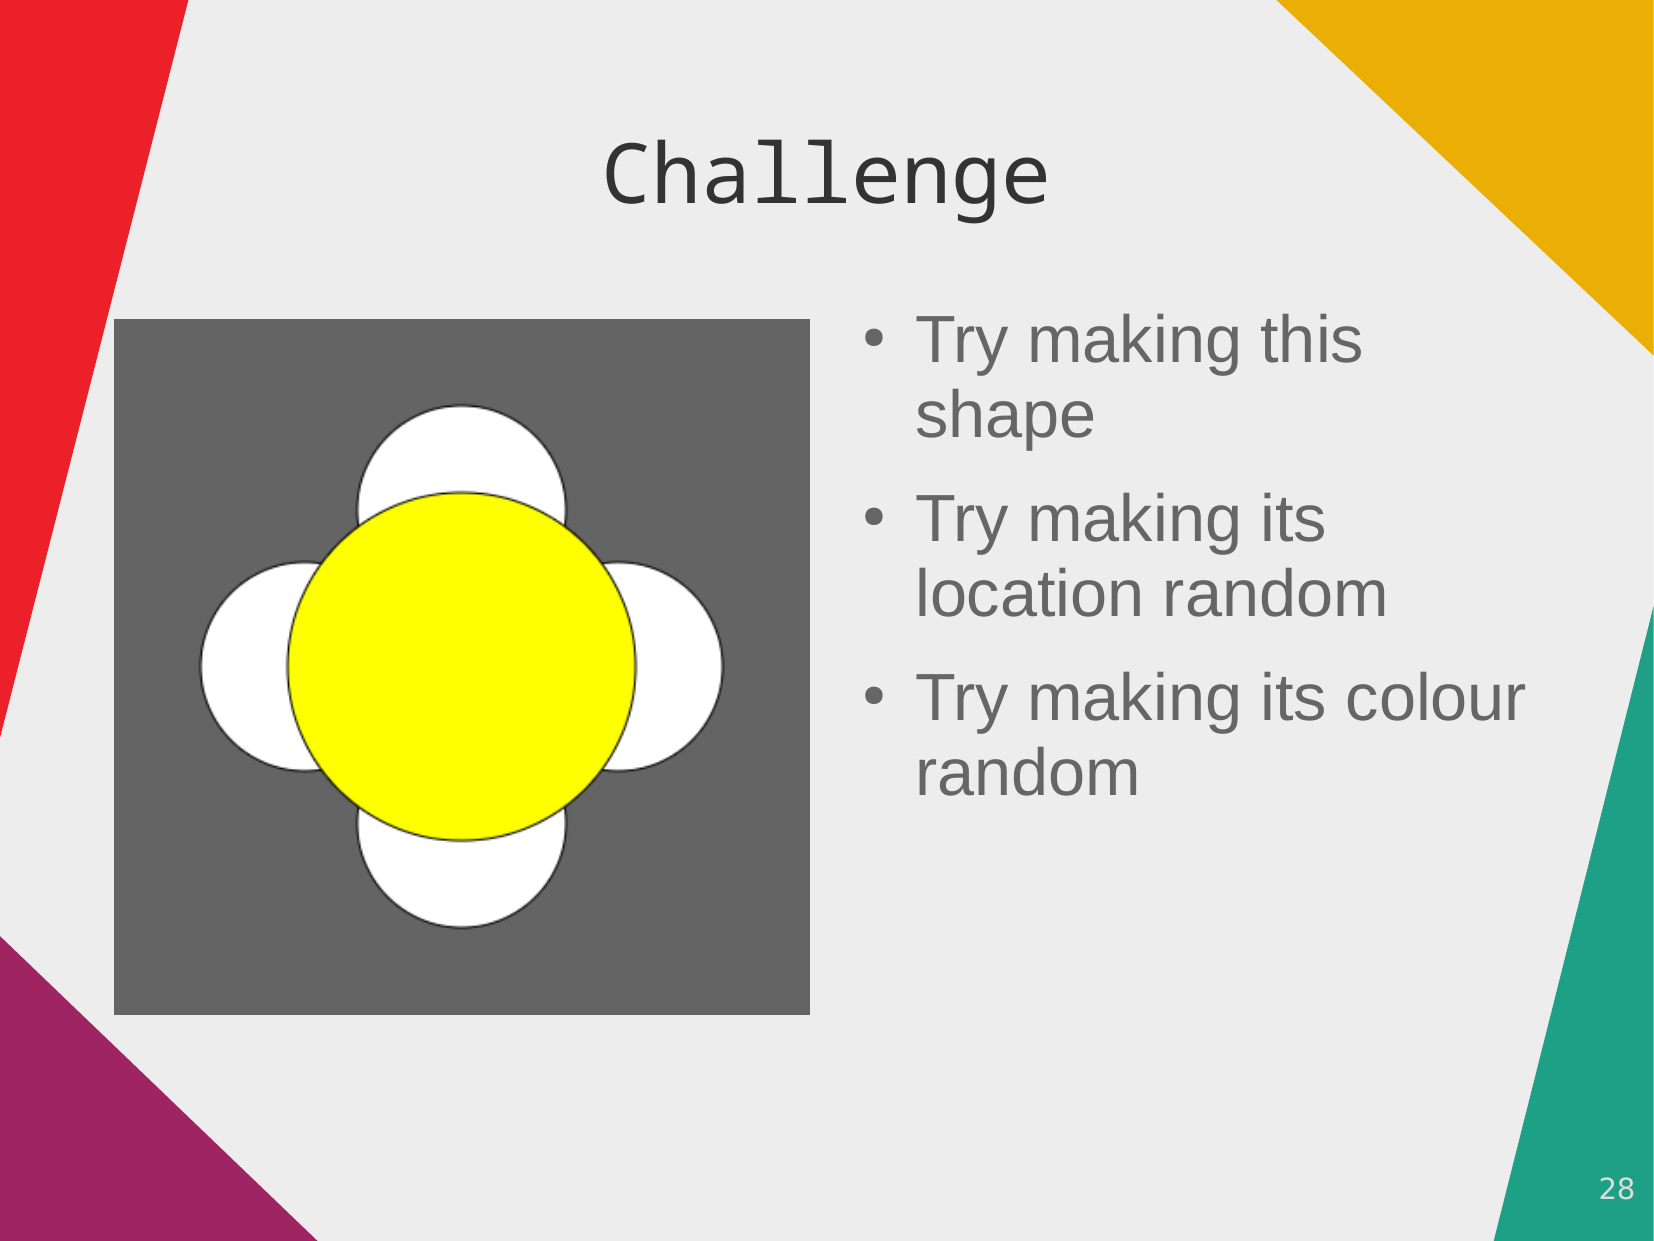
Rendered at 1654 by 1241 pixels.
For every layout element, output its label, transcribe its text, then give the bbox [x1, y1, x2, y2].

picture [114, 319, 810, 1015]
list Try making this shape Try making its location random Try making its colour random [844, 302, 1540, 1033]
title Challenge [114, 73, 1539, 271]
